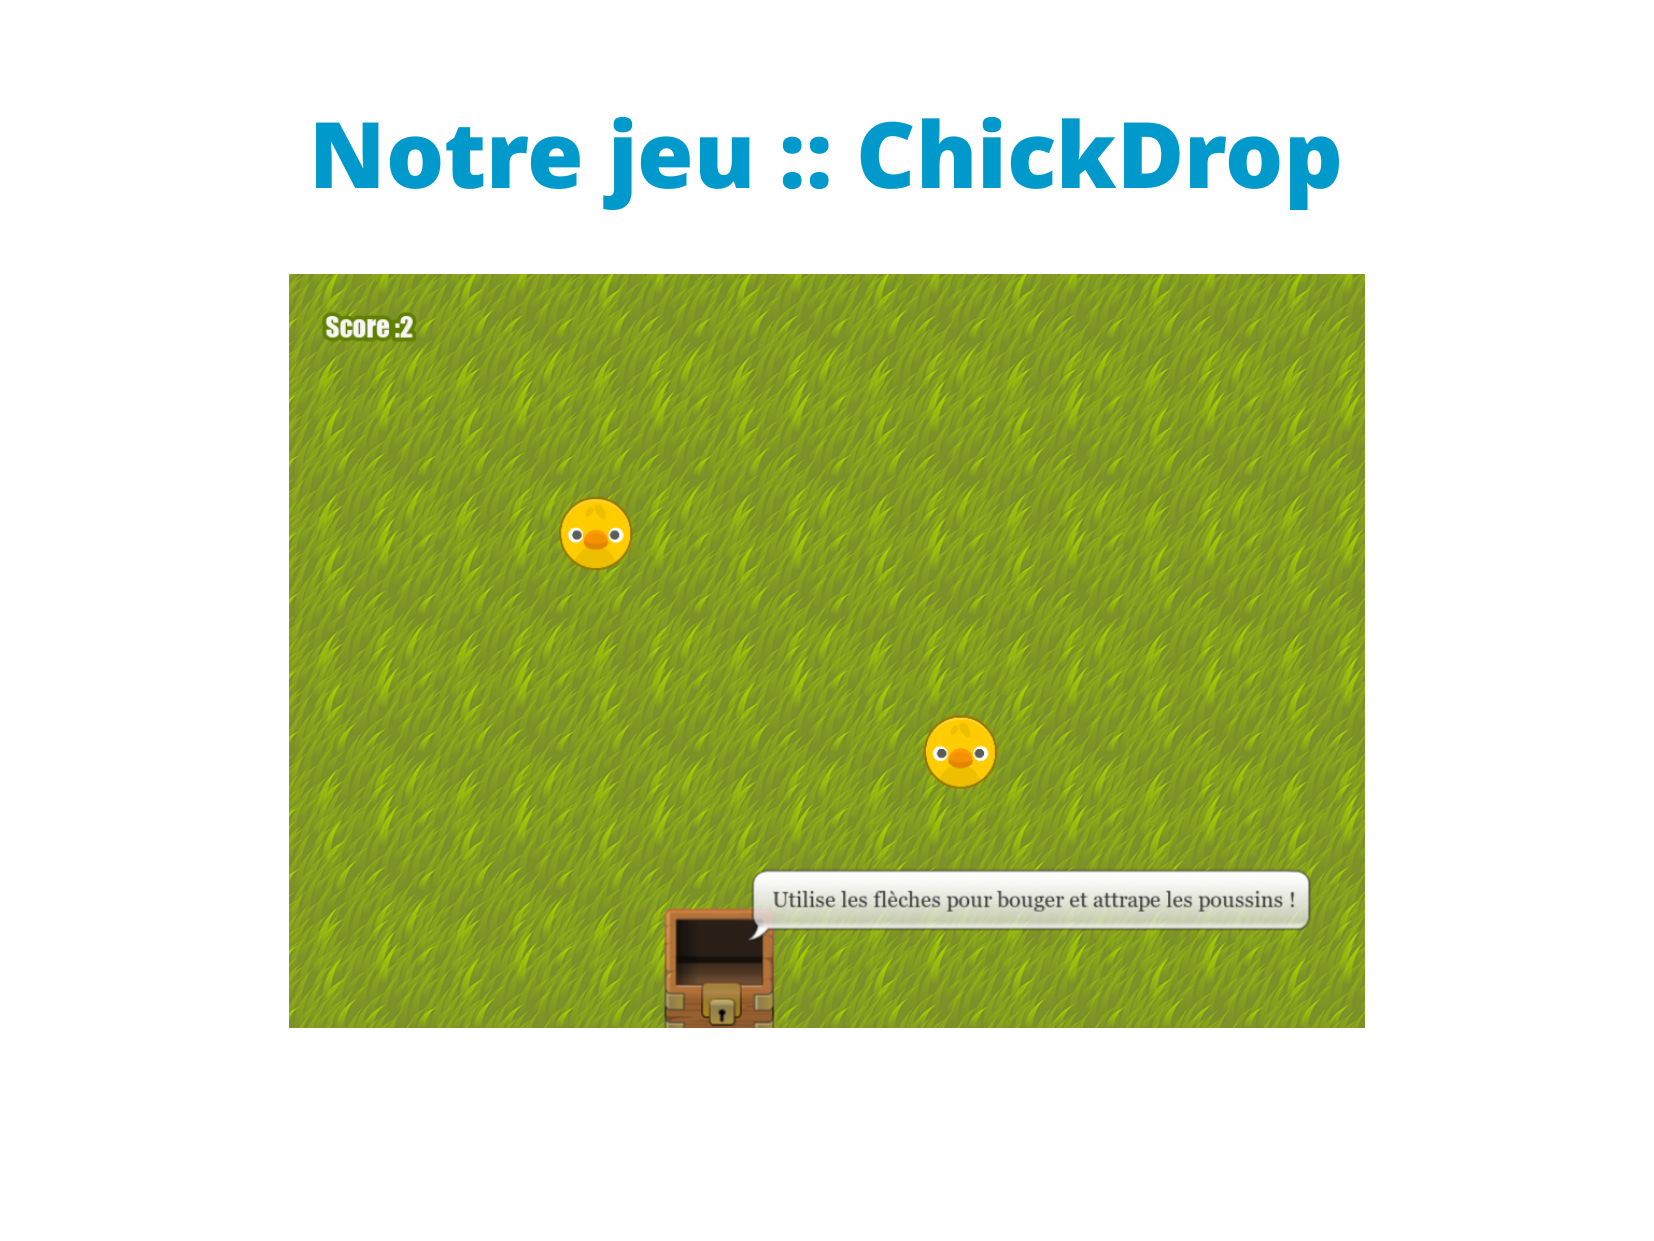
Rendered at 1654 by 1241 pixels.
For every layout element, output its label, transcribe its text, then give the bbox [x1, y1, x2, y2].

title Notre jeu :: ChickDrop [82, 49, 1571, 257]
picture [289, 274, 1365, 1028]
